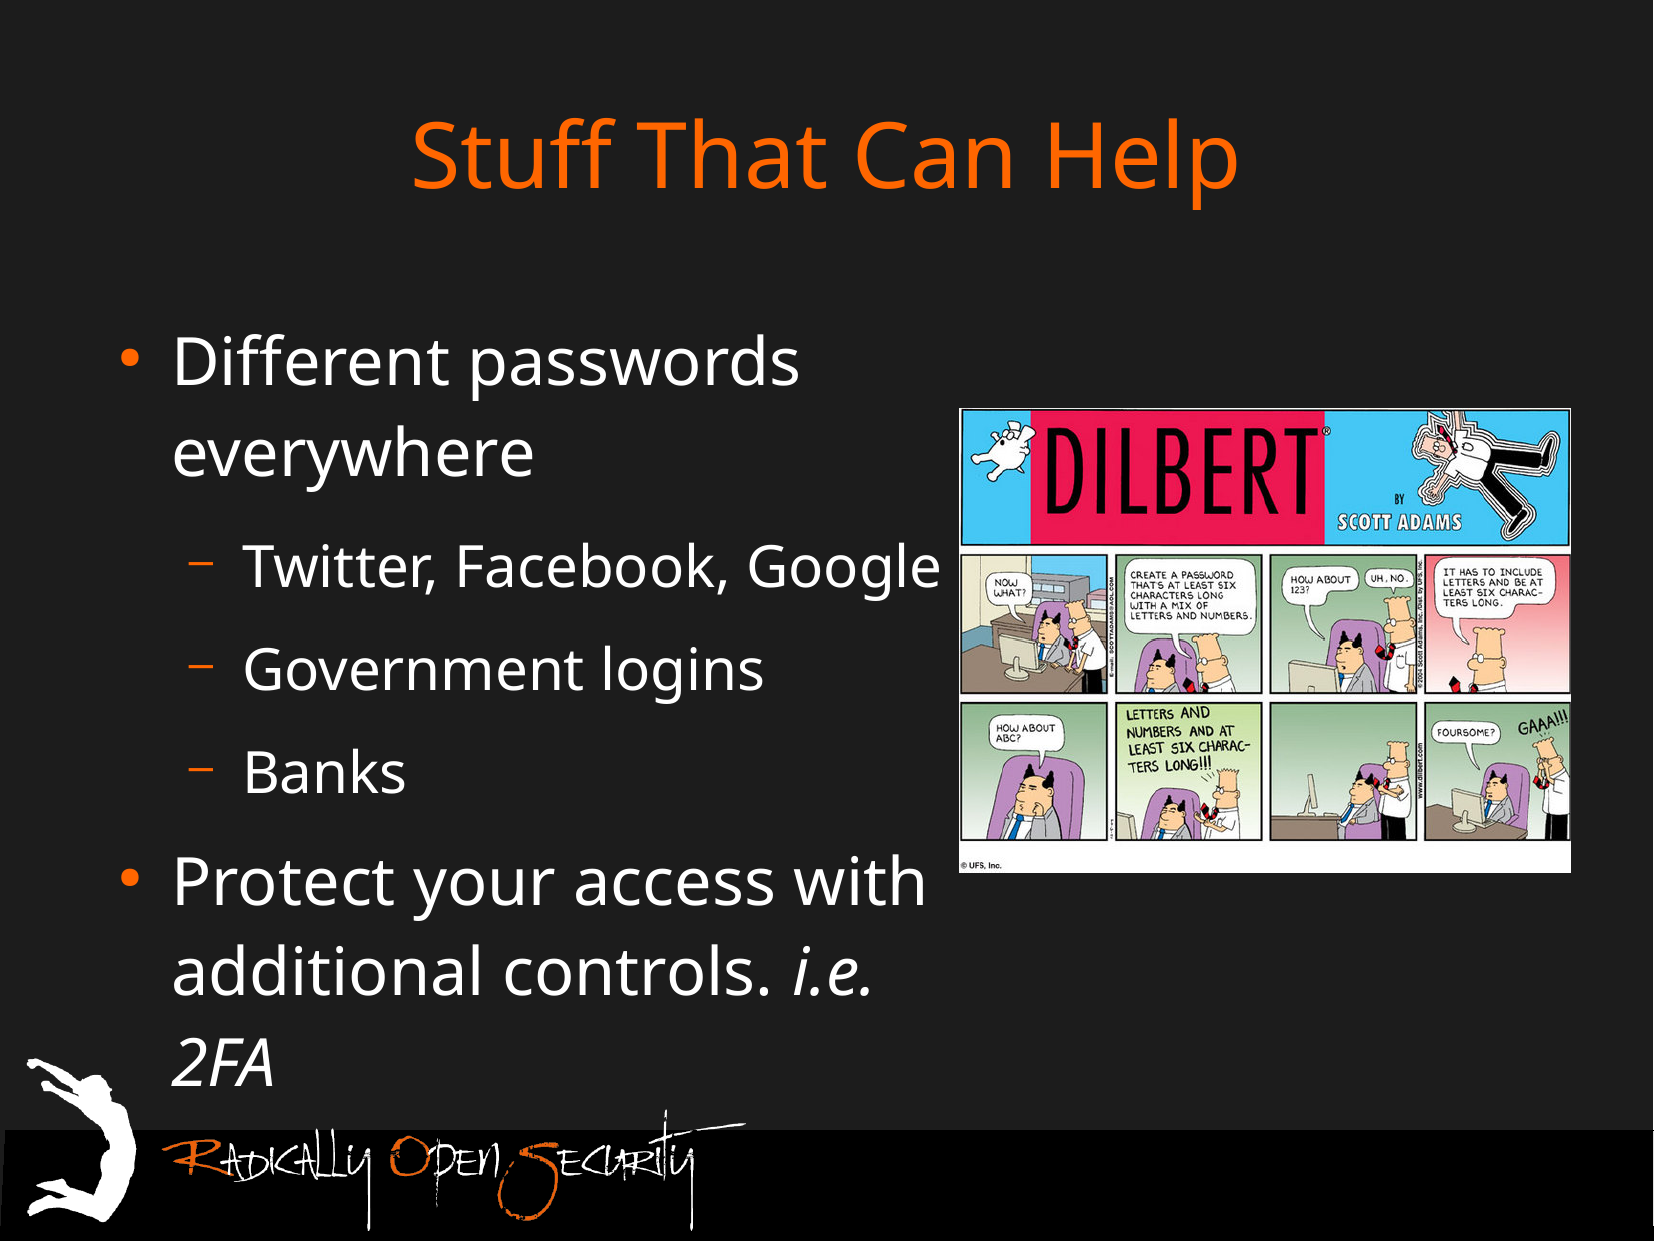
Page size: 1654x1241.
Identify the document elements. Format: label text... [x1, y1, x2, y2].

picture [0, 1022, 778, 1241]
title Stuff That Can Help [82, 49, 1571, 257]
list Different passwords everywhere Twitter, Facebook, Google Government logins Banks Protect your access with additional controls. i.e. 2FA [100, 314, 952, 983]
picture [959, 408, 1571, 873]
